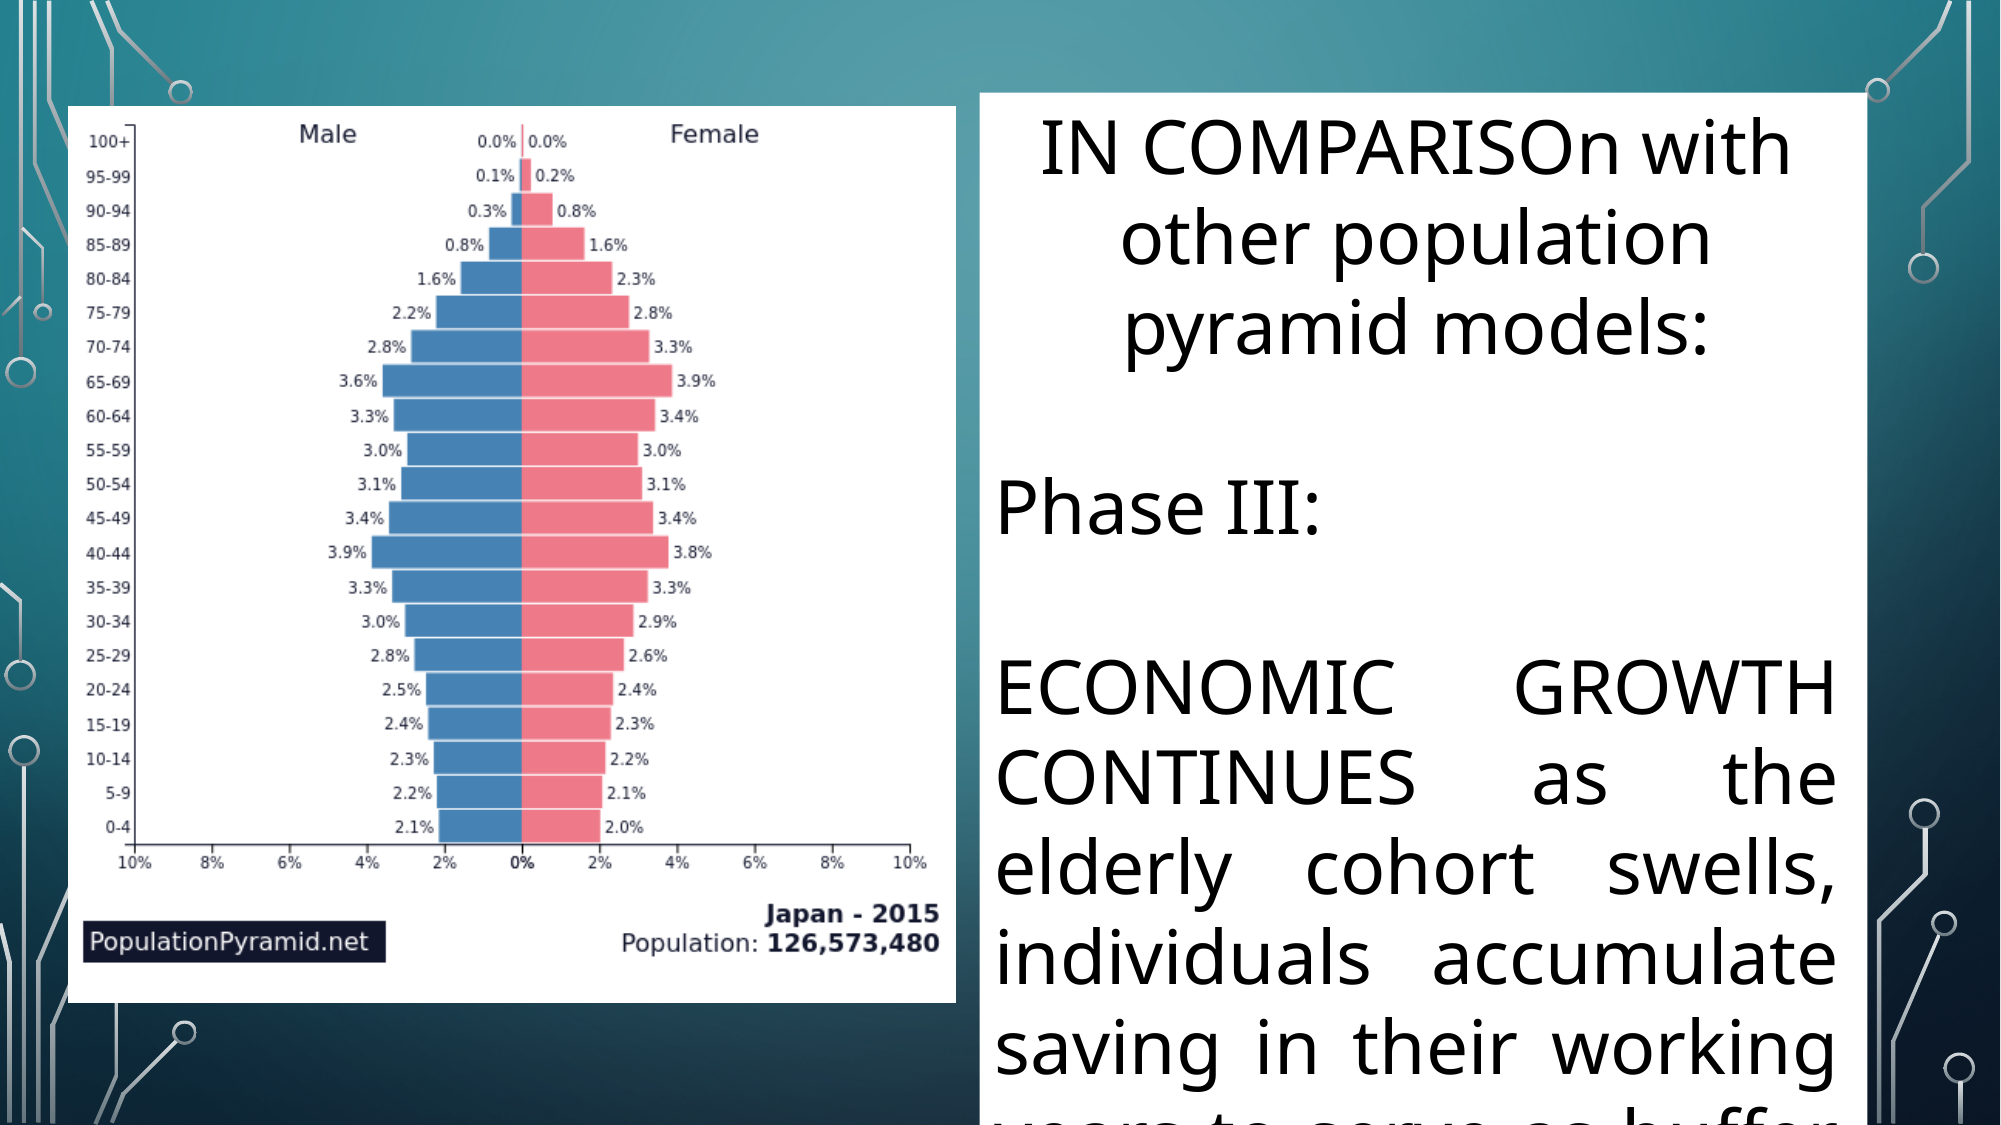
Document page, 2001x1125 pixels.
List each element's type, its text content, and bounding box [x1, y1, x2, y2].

text_box IN COMPARISOn with other population pyramid models: Phase III: ECONOMIC GROWTH CONTINUES as the elderly cohort swells, individuals accumulate saving in their working years to serve as buffer during the retirement years [979, 92, 1868, 1017]
picture [68, 106, 956, 1003]
